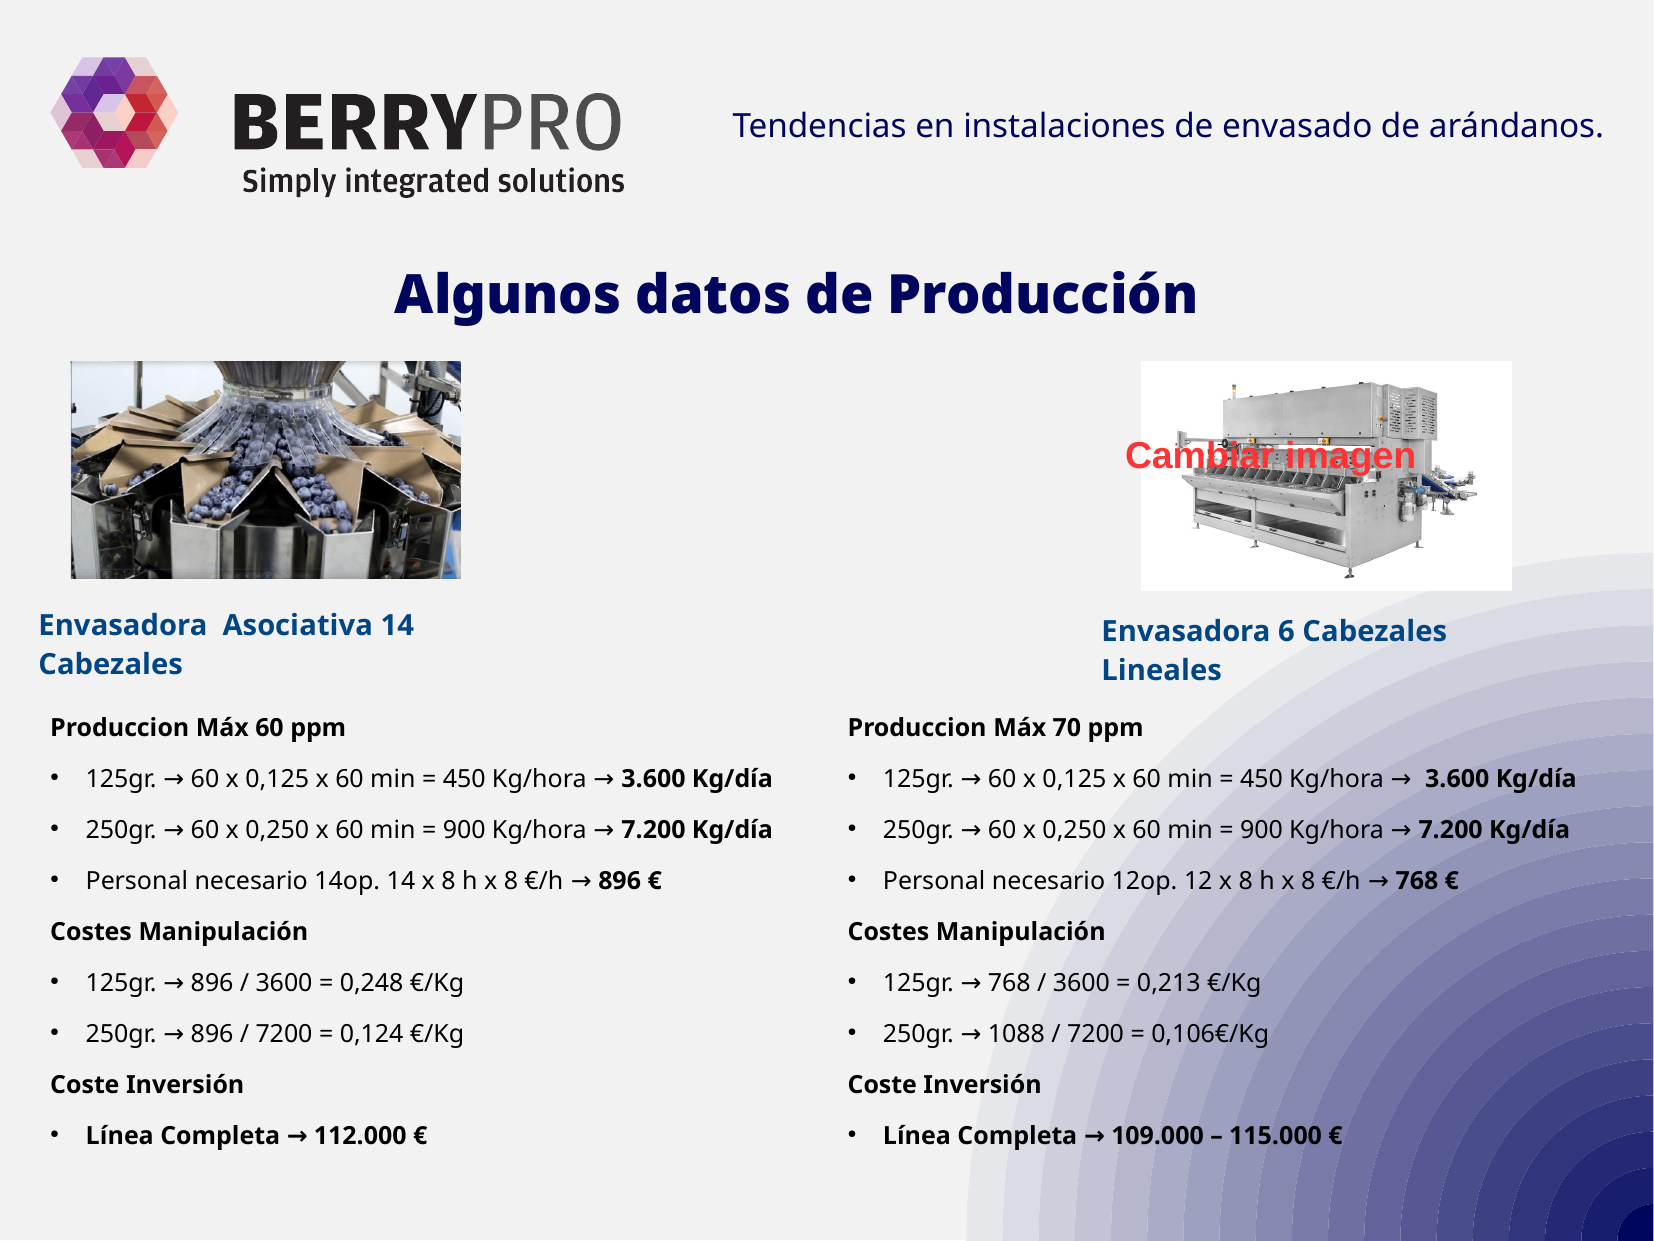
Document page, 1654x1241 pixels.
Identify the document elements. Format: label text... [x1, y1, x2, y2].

picture [1141, 361, 1512, 591]
picture [35, 0, 638, 355]
text_box Cambiar imagen [1110, 427, 1489, 485]
picture [70, 361, 461, 579]
text_box Algunos datos de Producción [177, 248, 1418, 331]
text_box Envasadora 6 Cabezales Lineales [1086, 602, 1569, 653]
text_box Envasadora Asociativa 14 Cabezales [23, 596, 544, 662]
text_box Tendencias en instalaciones de envasado de arándanos. [578, 94, 1654, 166]
text_box Produccion Máx 70 ppm 125gr. → 60 x 0,125 x 60 min = 450 Kg/hora → 3.600 Kg/día 250gr. → 60 x 0,250 x 60 min = 900 Kg/hora → 7.200 Kg/día Personal necesario 12op. 12 x 8 h x 8 €/h → 768 € Costes Manipulación 125gr. → 768 / 3600 = 0,213 €/Kg 250gr. → 1088 / 7200 = 0,106€/Kg Coste Inversión Línea Completa → 109.000 – 115.000 € [832, 685, 1625, 1135]
text_box Produccion Máx 60 ppm 125gr. → 60 x 0,125 x 60 min = 450 Kg/hora → 3.600 Kg/día 250gr. → 60 x 0,250 x 60 min = 900 Kg/hora → 7.200 Kg/día Personal necesario 14op. 14 x 8 h x 8 €/h → 896 € Costes Manipulación 125gr. → 896 / 3600 = 0,248 €/Kg 250gr. → 896 / 7200 = 0,124 €/Kg Coste Inversión Línea Completa → 112.000 € [35, 685, 827, 1090]
